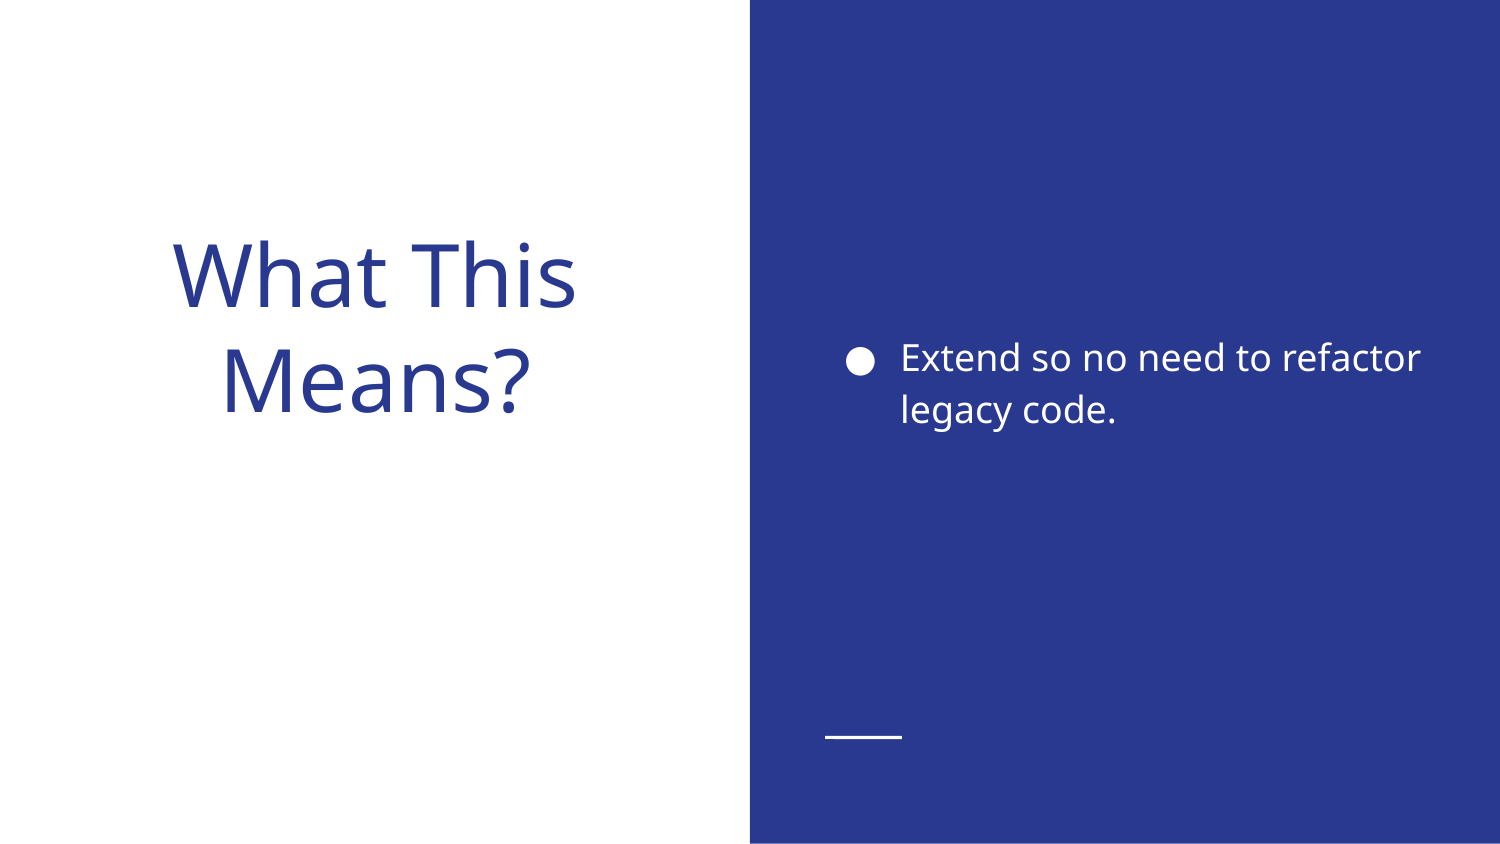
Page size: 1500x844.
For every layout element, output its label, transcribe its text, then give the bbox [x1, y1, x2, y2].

list Extend so no need to refactor legacy code. [810, 118, 1440, 725]
title What This Means? [43, 188, 708, 446]
